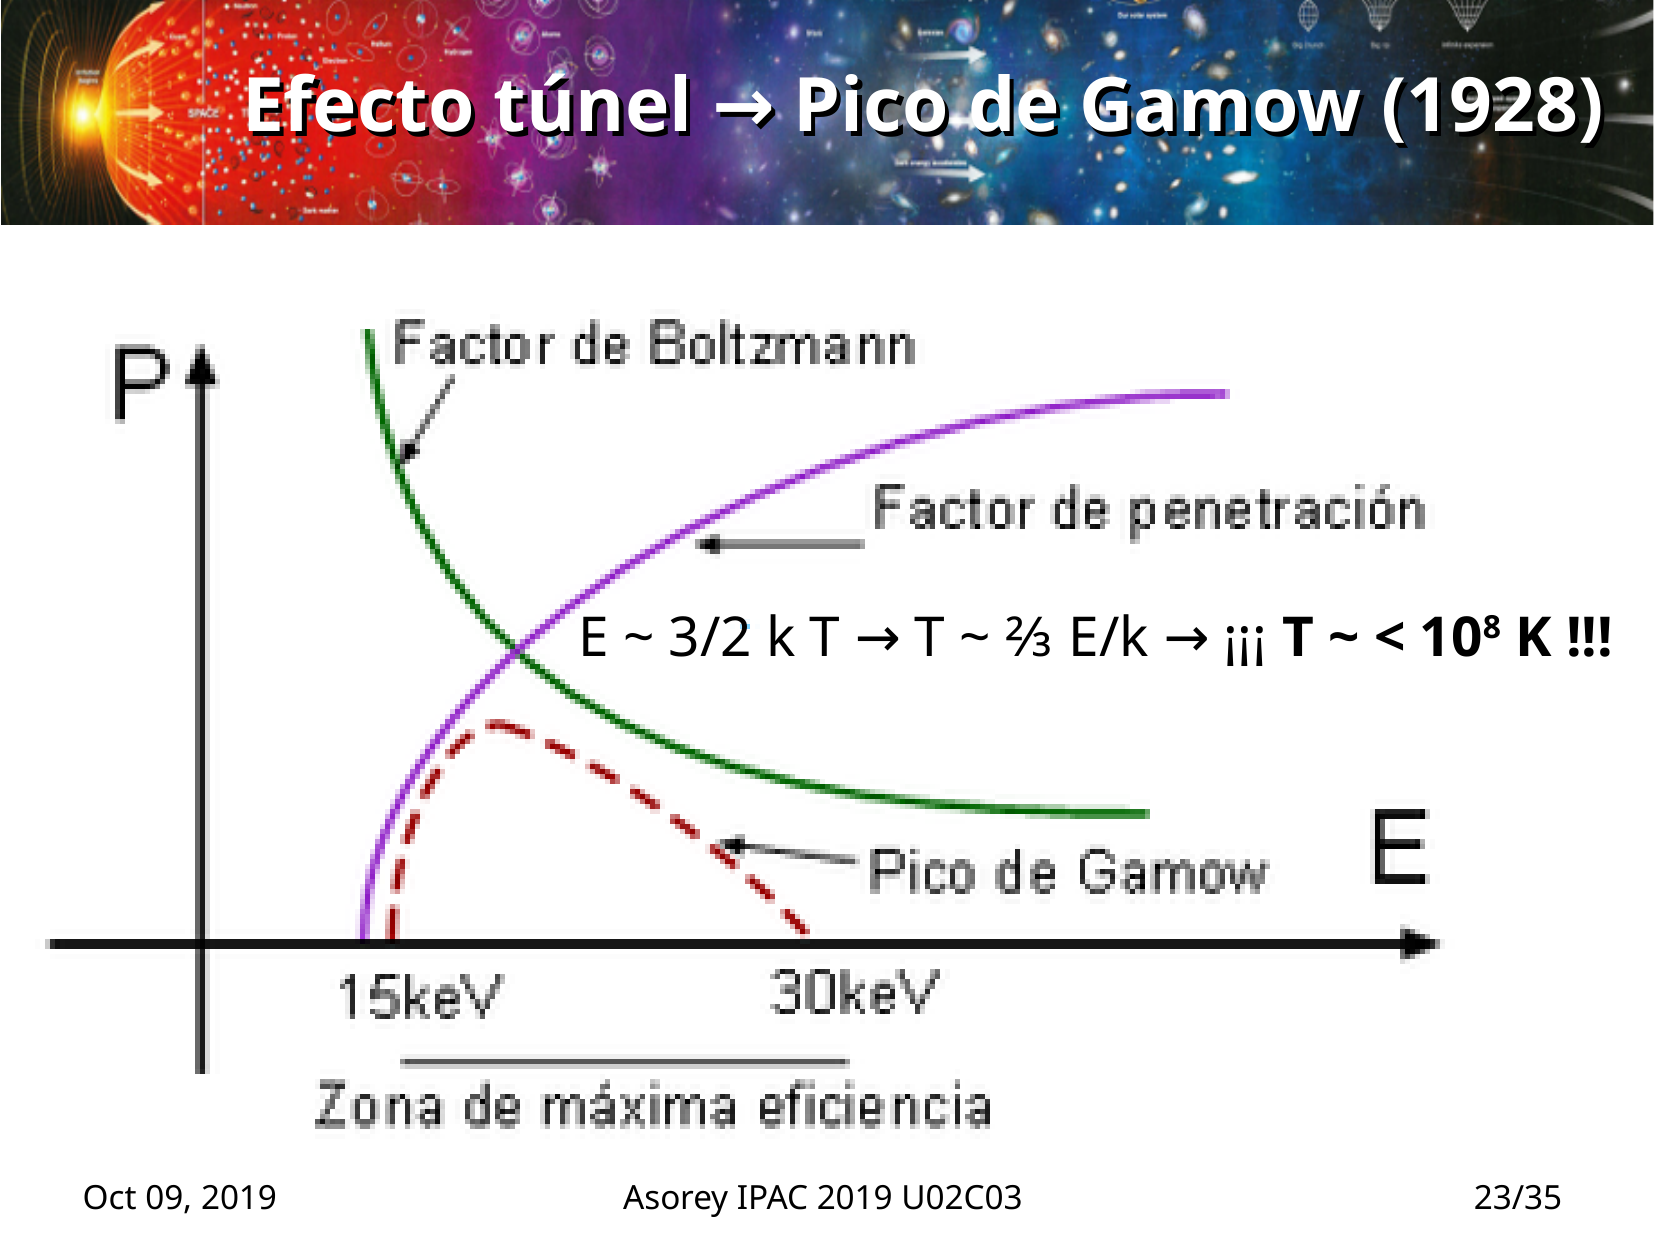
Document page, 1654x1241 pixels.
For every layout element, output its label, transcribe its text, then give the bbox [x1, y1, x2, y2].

text_box E ~ 3/2 k T → T ~ ⅔ E/k → ¡¡¡ T ~ < 108 K !!! [515, 597, 1642, 691]
picture [30, 269, 1531, 1171]
picture [1, 0, 1654, 225]
title Efecto túnel → Pico de Gamow (1928) [45, 15, 1606, 191]
